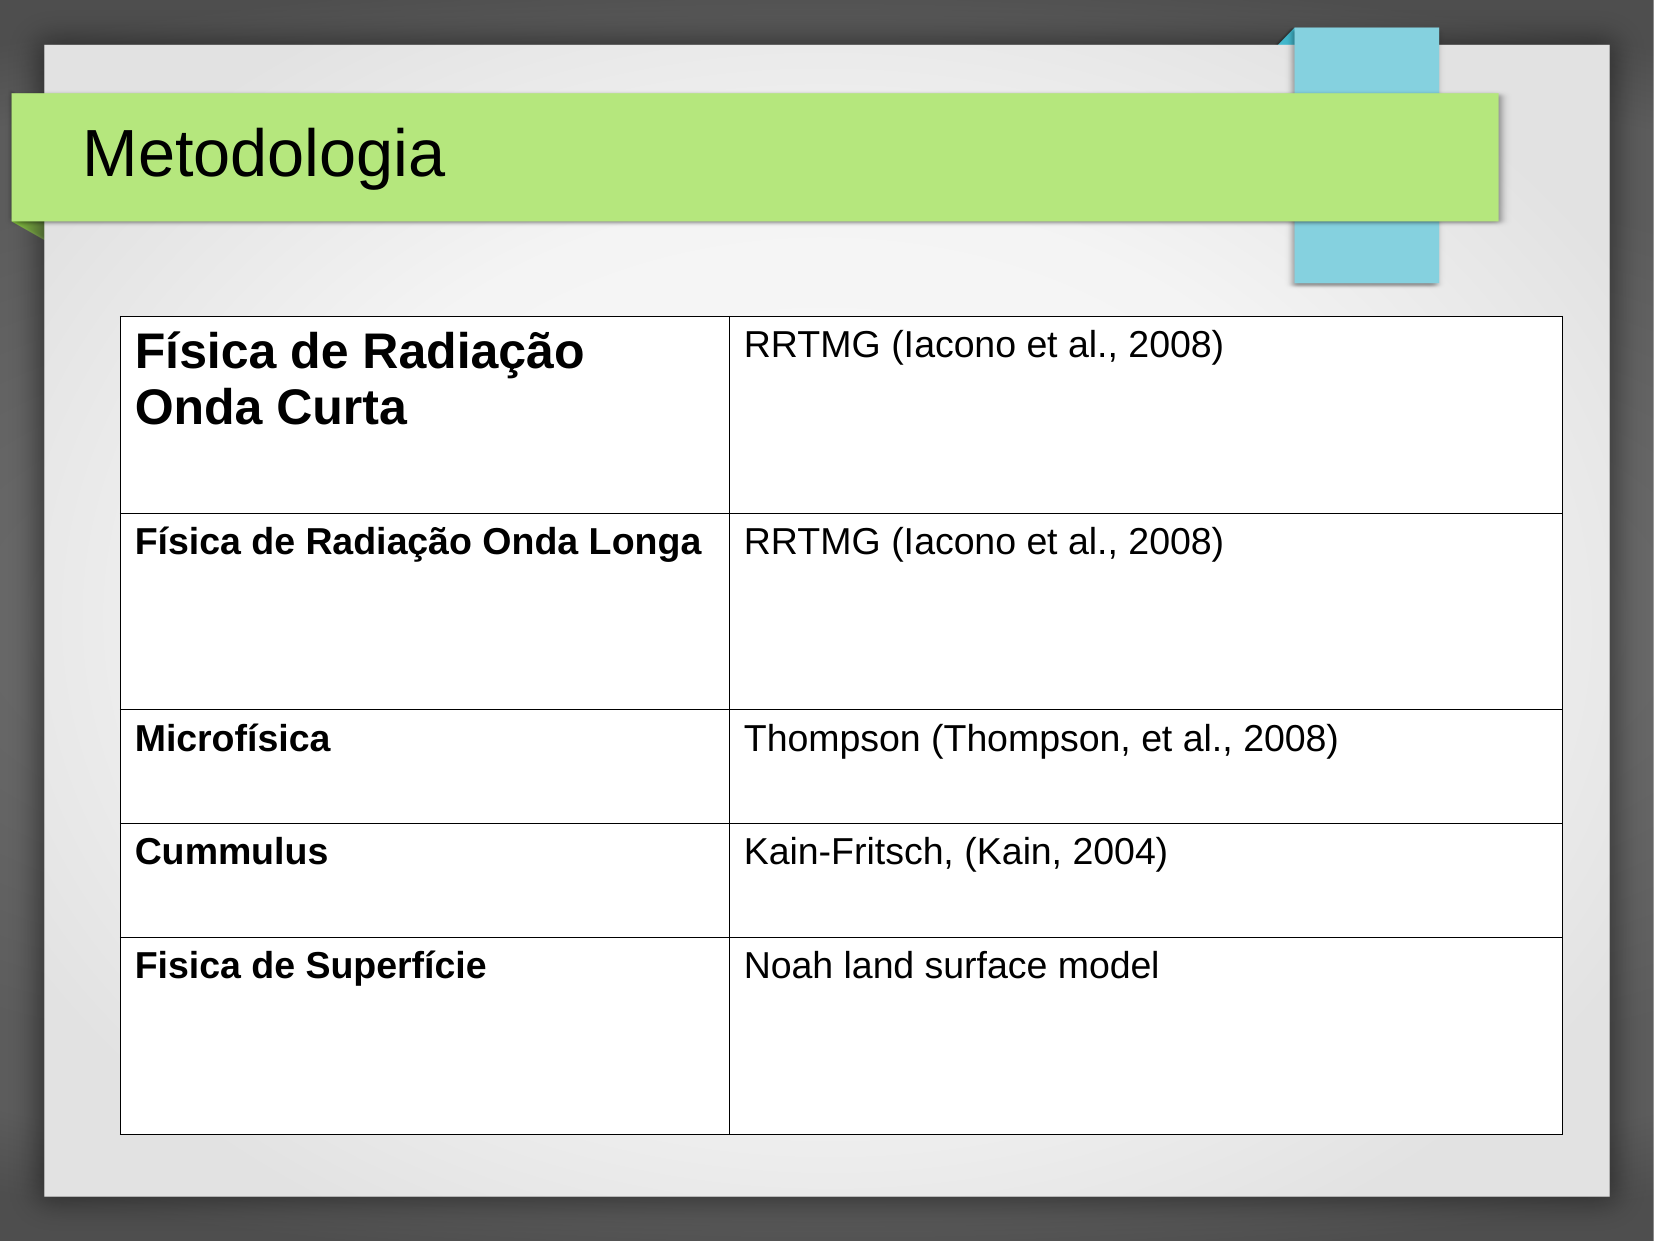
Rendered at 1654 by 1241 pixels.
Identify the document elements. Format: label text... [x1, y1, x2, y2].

picture [0, 0, 1654, 1241]
title Metodologia [82, 94, 1264, 213]
table_header Física de Radiação Onda Curta [121, 317, 729, 513]
table_cell Thompson (Thompson, et al., 2008) [730, 710, 1562, 823]
table_cell Noah land surface model [730, 938, 1562, 1134]
table_cell Microfísica [121, 710, 729, 823]
table_cell RRTMG (Iacono et al., 2008) [730, 514, 1562, 709]
table_cell Cummulus [121, 824, 729, 937]
table_header RRTMG (Iacono et al., 2008) [730, 317, 1562, 513]
table_cell Física de Radiação Onda Longa [121, 514, 729, 709]
table_cell Kain-Fritsch, (Kain, 2004) [730, 824, 1562, 937]
table_cell Fisica de Superfície [121, 938, 729, 1134]
